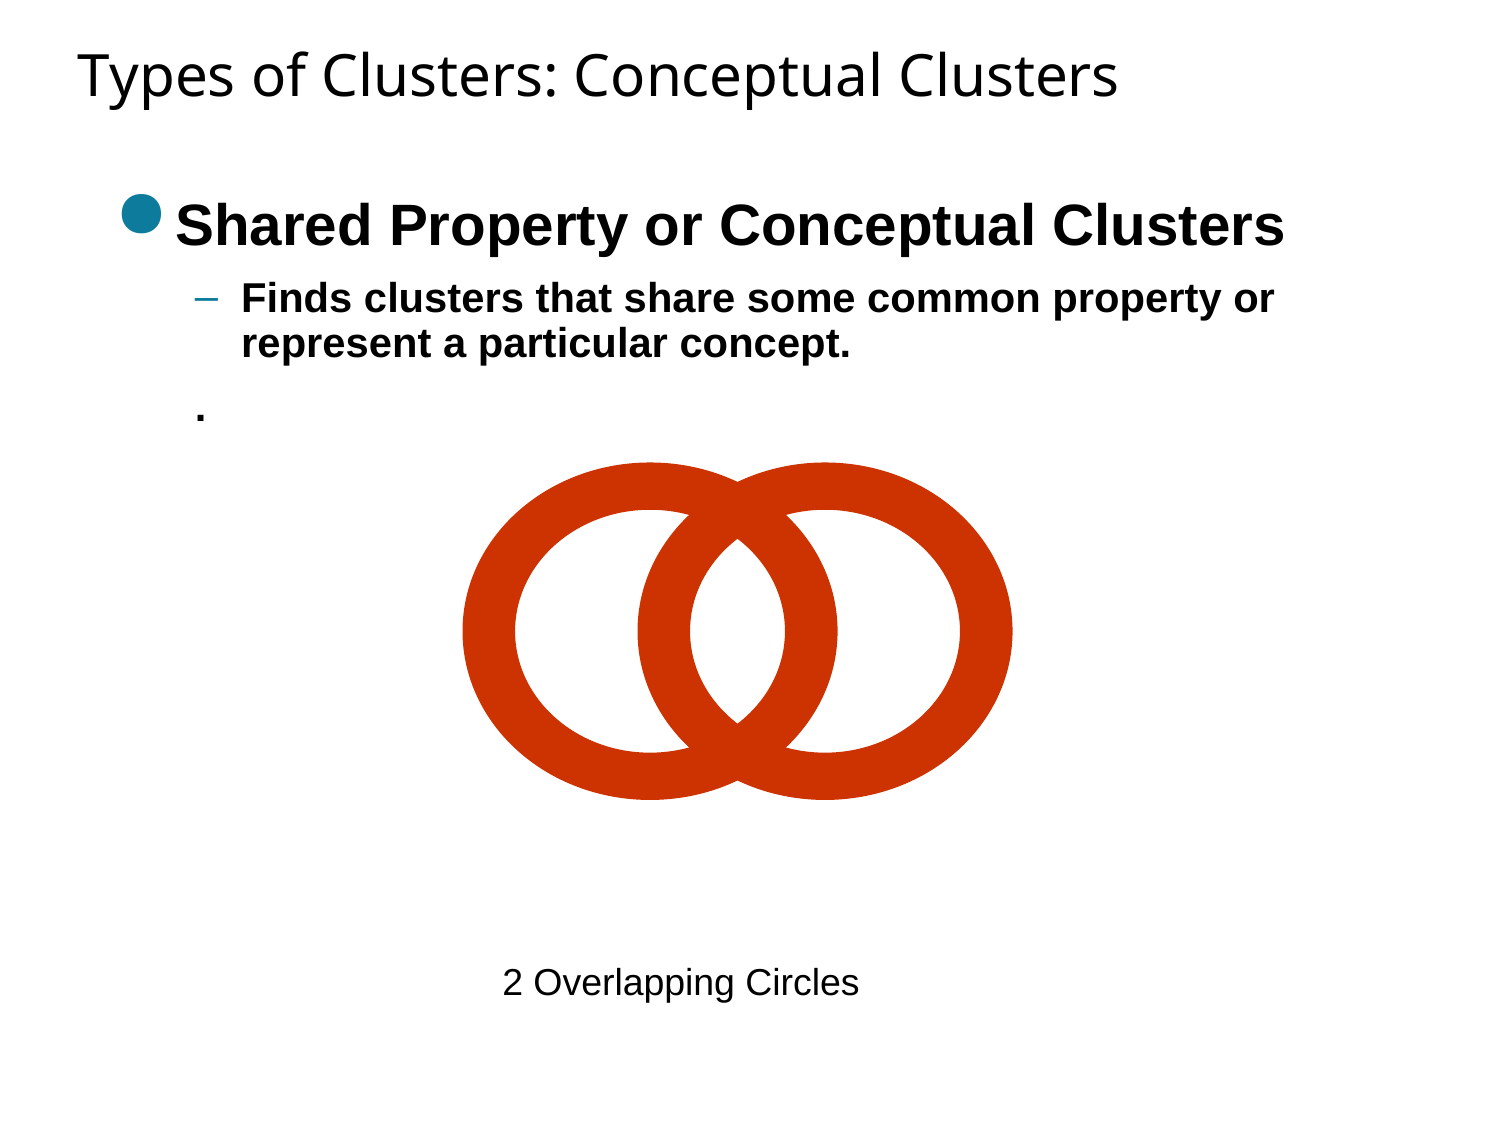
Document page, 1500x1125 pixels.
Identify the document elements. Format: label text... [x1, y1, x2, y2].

text_box [462, 462, 1013, 800]
text_box 2 Overlapping Circles [487, 949, 1013, 1011]
text_box Shared Property or Conceptual Clusters Finds clusters that share some common property or represent a particular concept. . [104, 187, 1418, 1026]
text_box Types of Clusters: Conceptual Clusters [62, 24, 1421, 116]
